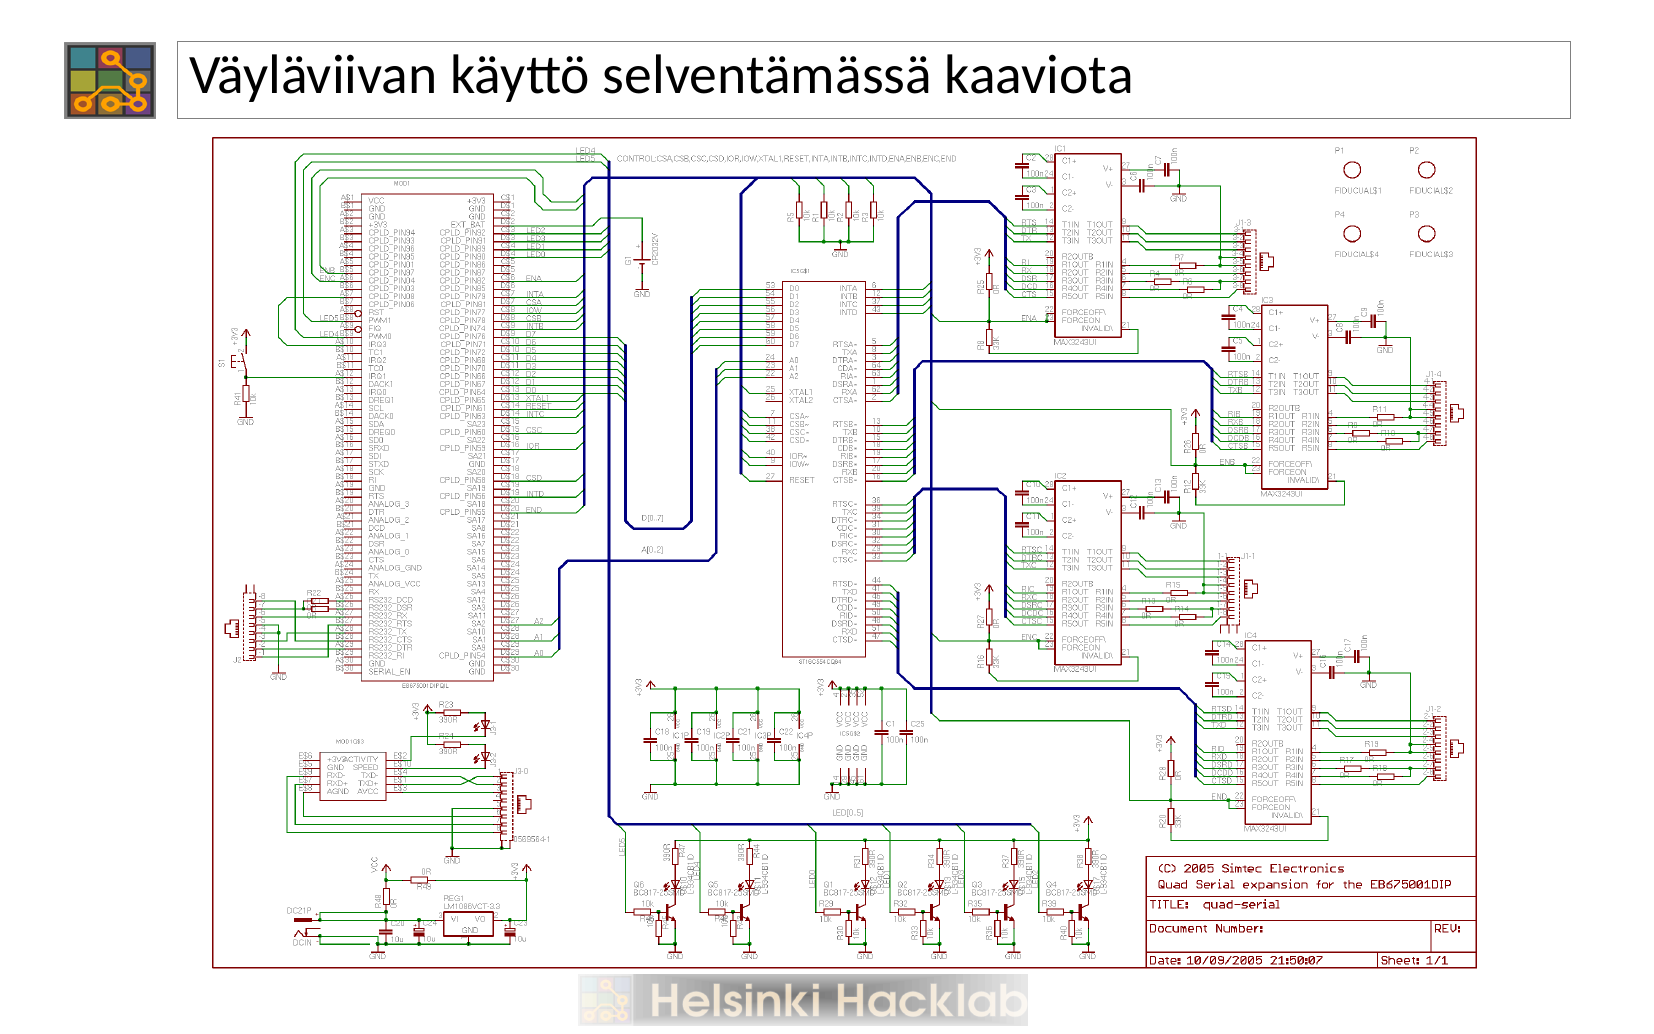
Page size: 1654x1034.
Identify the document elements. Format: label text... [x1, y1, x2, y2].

title Väyläviivan käyttö selventämässä kaaviota [177, 41, 1571, 119]
picture [209, 134, 1477, 969]
picture [64, 42, 156, 119]
